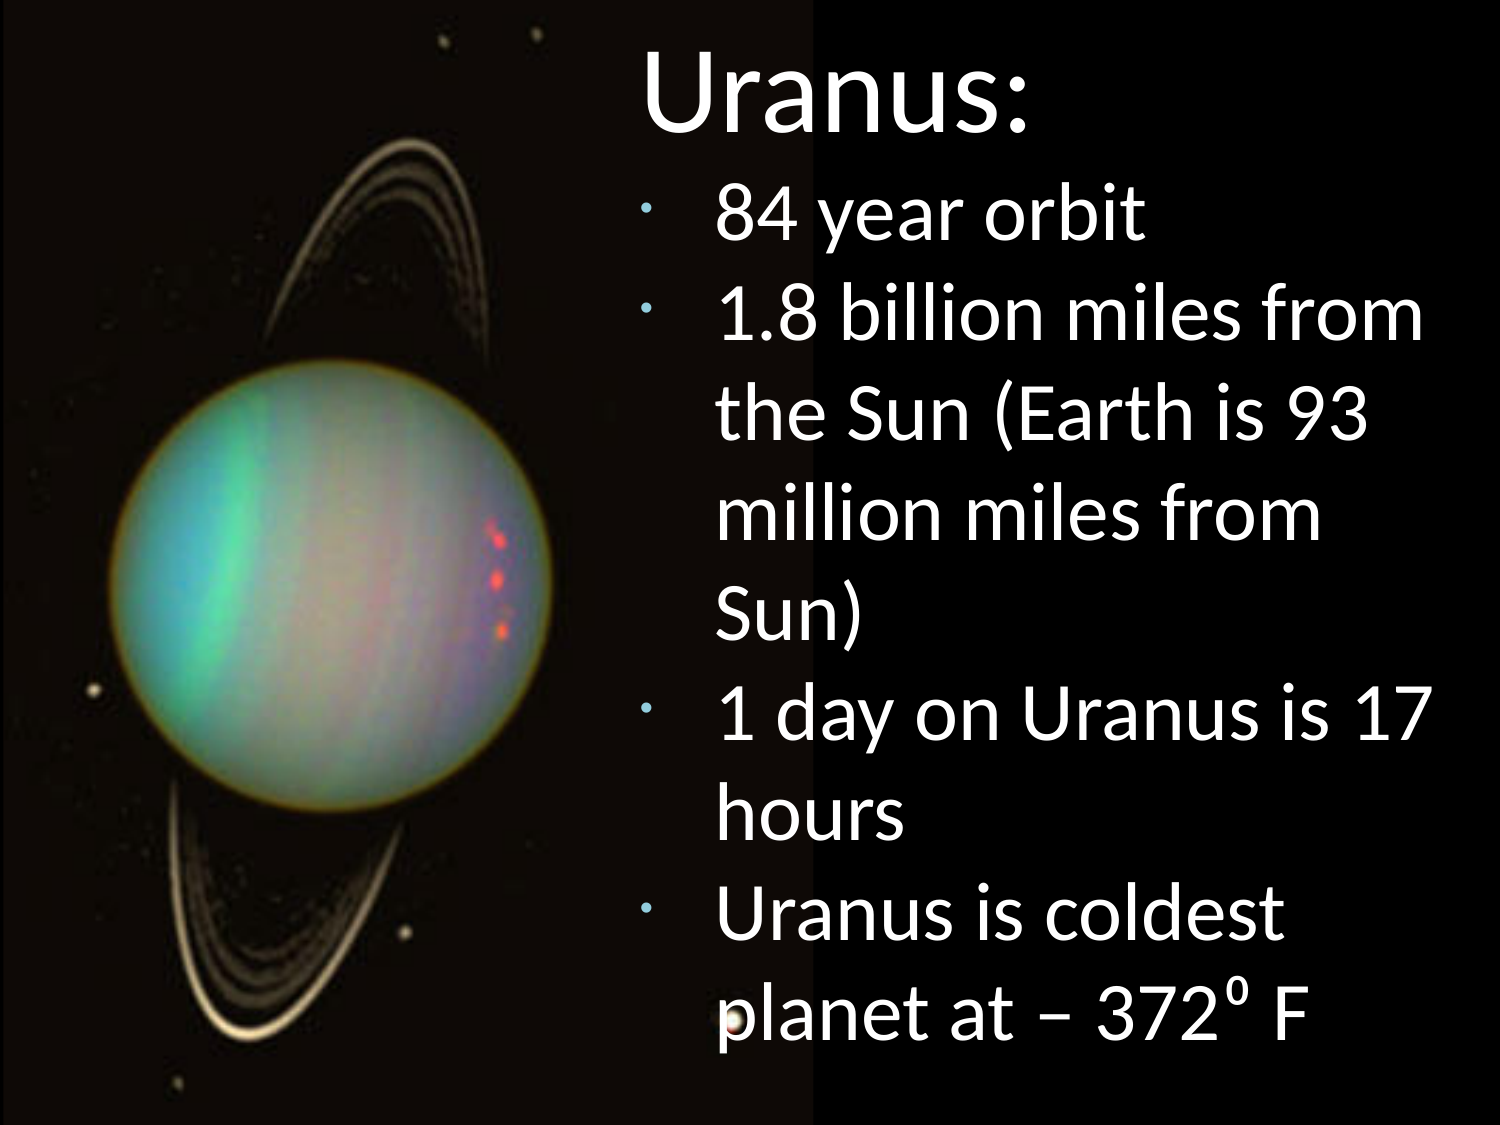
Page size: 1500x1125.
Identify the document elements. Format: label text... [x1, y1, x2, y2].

text_box Uranus: 84 year orbit 1.8 billion miles from the Sun (Earth is 93 million miles from Sun) 1 day on Uranus is 17 hours Uranus is coldest planet at – 372⁰ F [624, 0, 1500, 1125]
picture [3, 0, 624, 1125]
